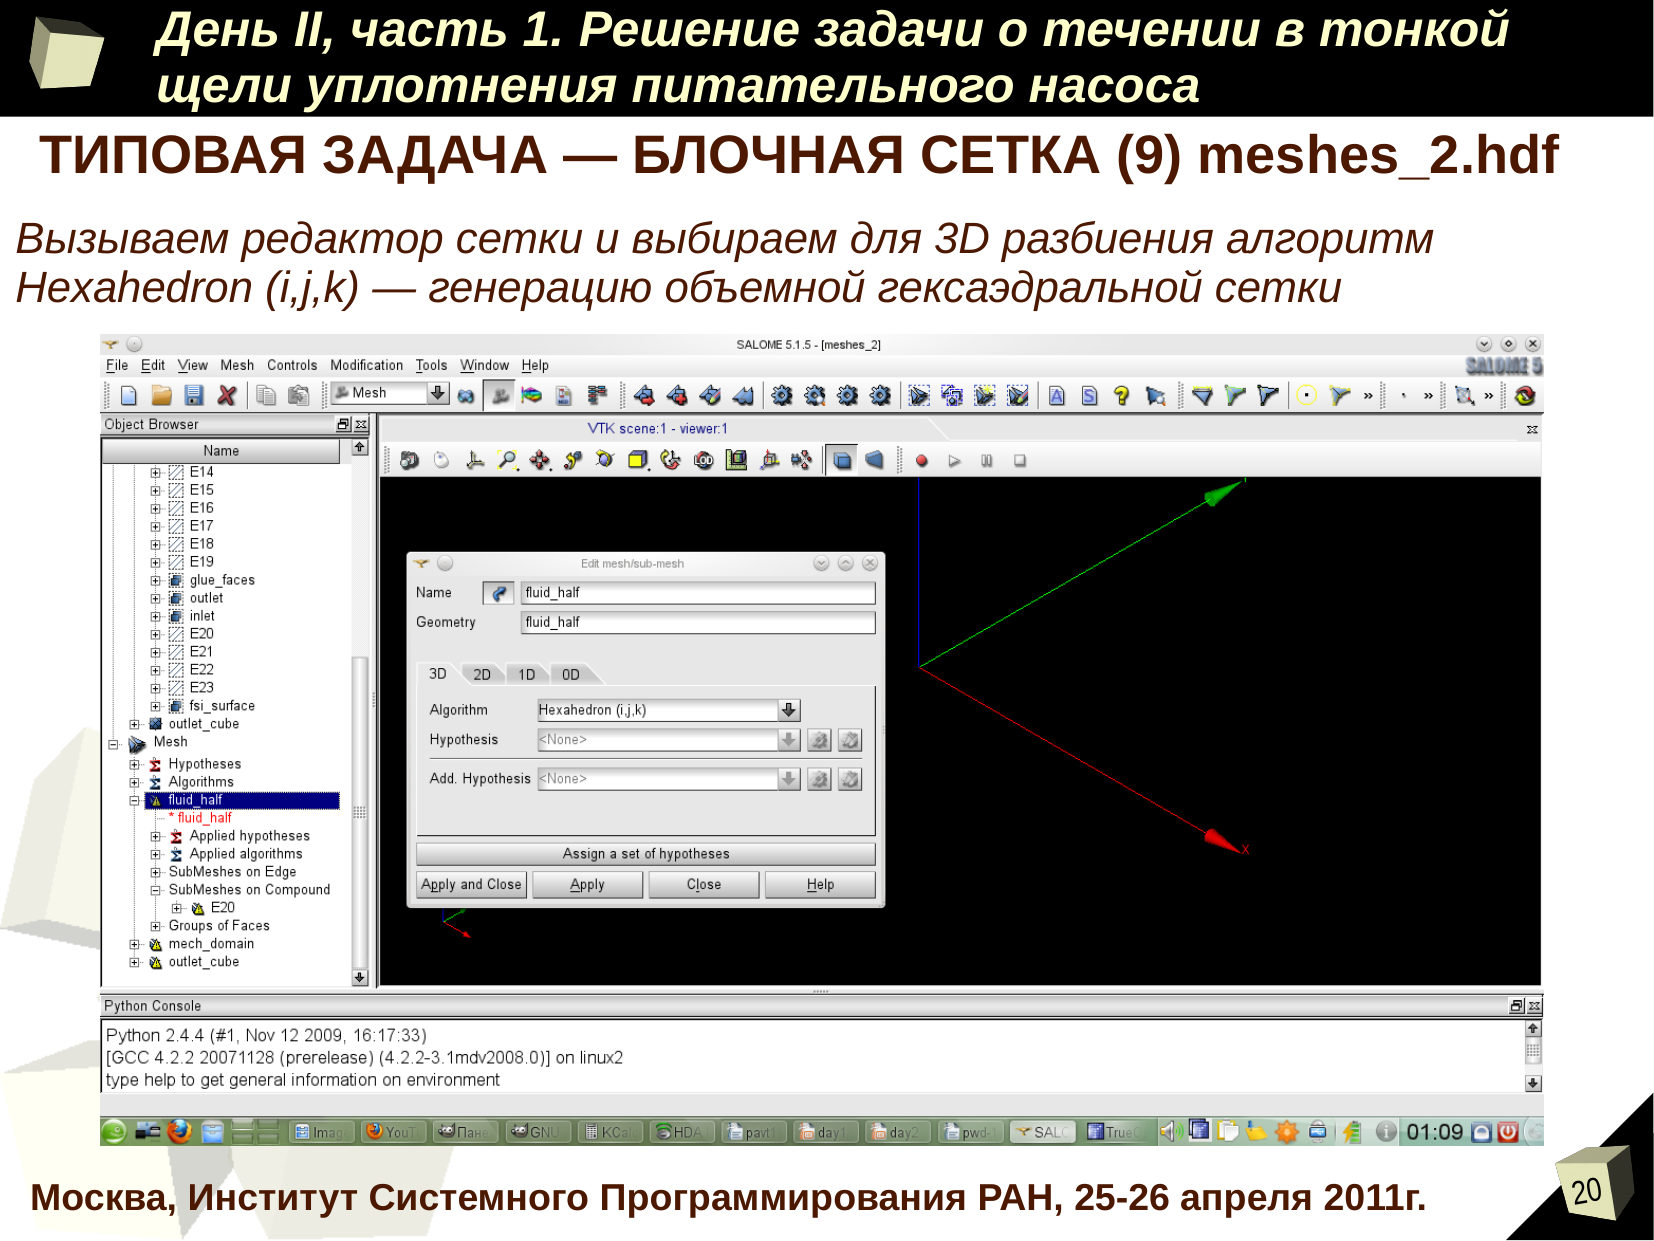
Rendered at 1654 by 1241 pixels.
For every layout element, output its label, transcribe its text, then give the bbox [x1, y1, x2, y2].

picture [464, 1193, 472, 1198]
text_box Вызываем редактор сетки и выбираем для 3D разбиения алгоритм Hexahedron (i,j,k) — генерацию объемной гексаэдральной сетки [0, 206, 1654, 325]
text_box ТИПОВАЯ ЗАДАЧА — БЛОЧНАЯ СЕТКА (9) meshes_2.hdf [24, 117, 1625, 206]
picture [0, 334, 1544, 1241]
